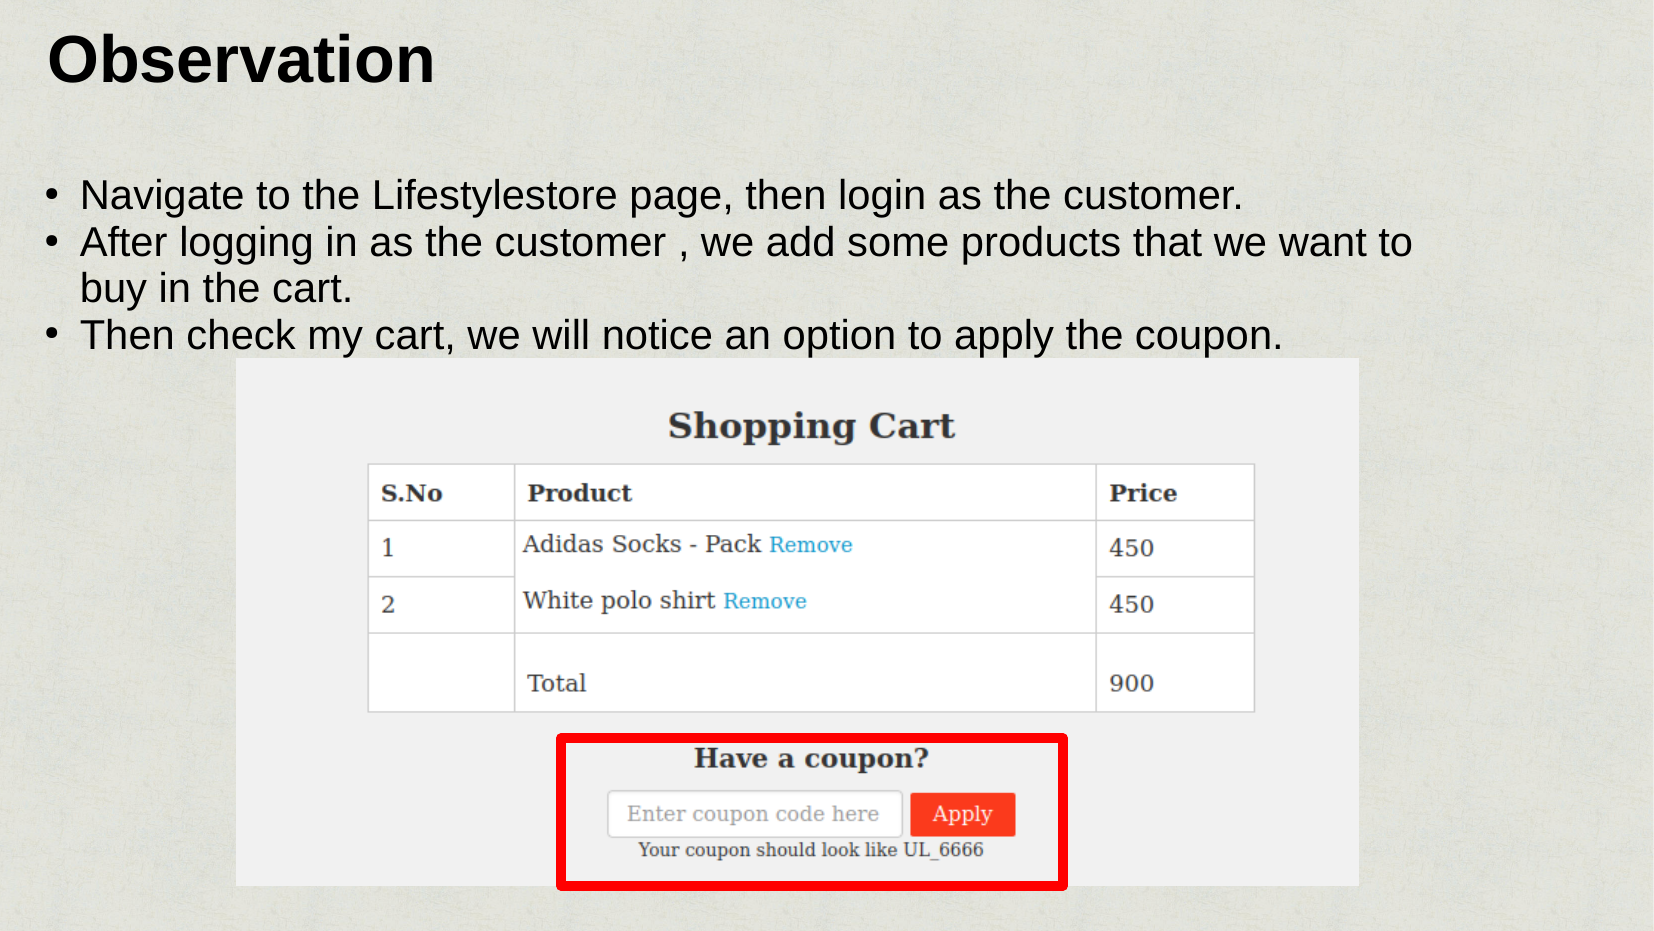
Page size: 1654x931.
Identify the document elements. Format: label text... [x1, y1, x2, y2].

title Observation [47, 0, 1536, 119]
picture [0, 0, 1654, 931]
text_box Navigate to the Lifestylestore page, then login as the customer. After logging in as the customer , we add some products that we want to buy in the cart. Then check my cart, we will notice an option to apply the coupon. [29, 118, 1506, 459]
